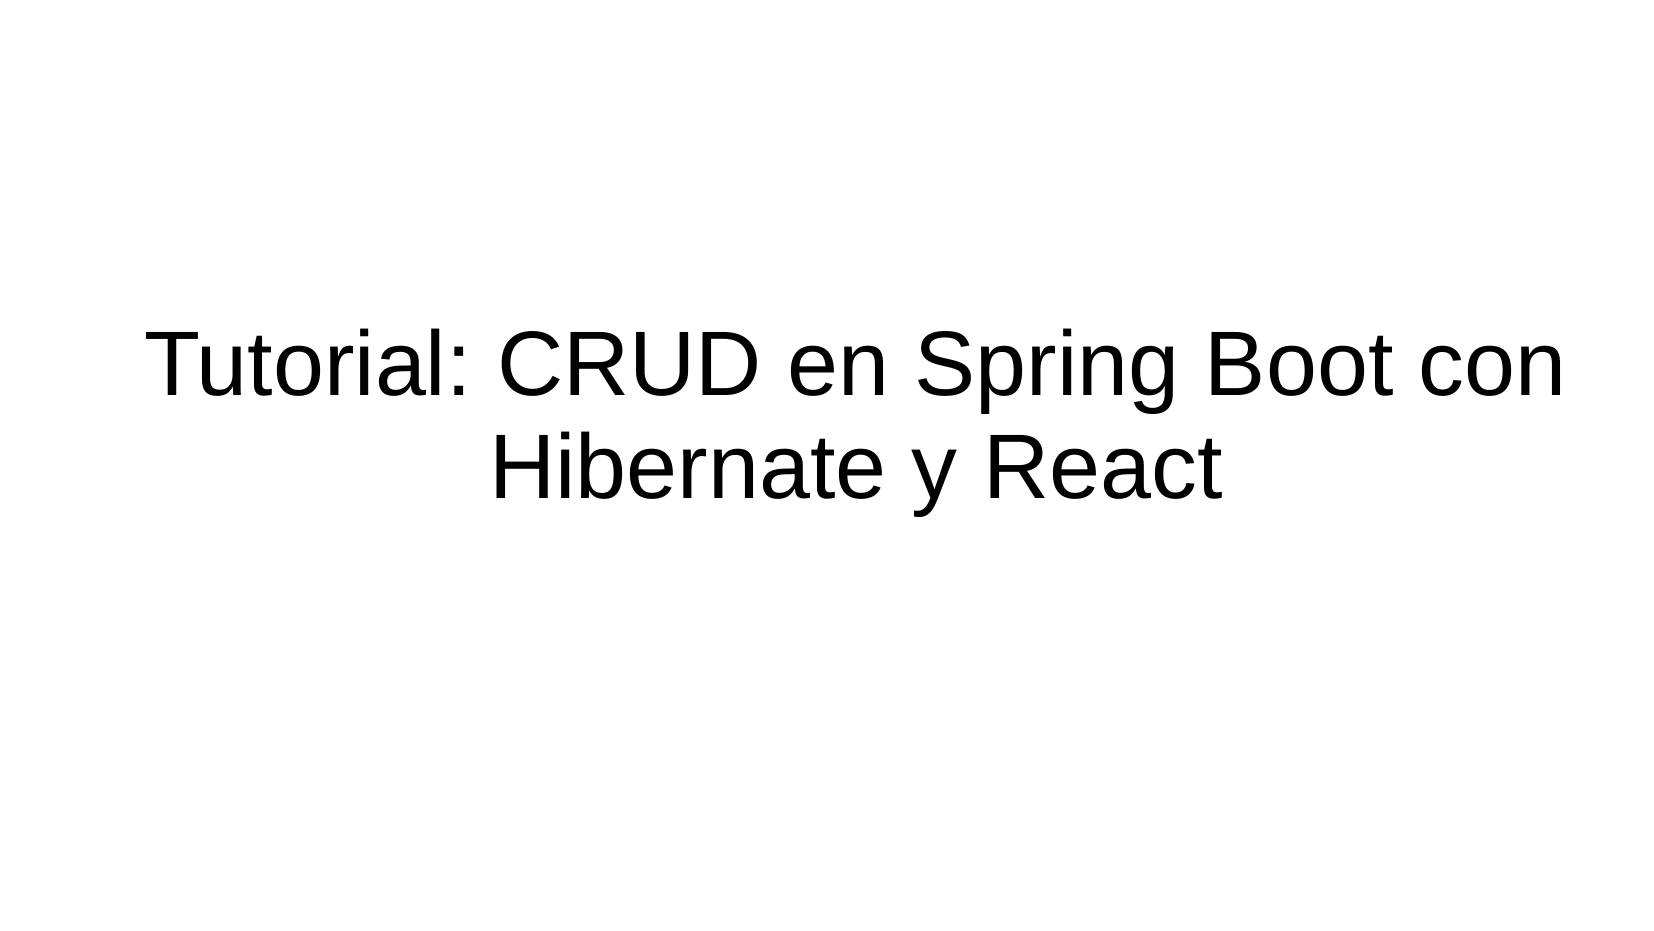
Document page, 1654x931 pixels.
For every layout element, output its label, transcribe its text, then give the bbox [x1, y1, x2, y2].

title Tutorial: CRUD en Spring Boot con Hibernate y React [112, 312, 1601, 518]
